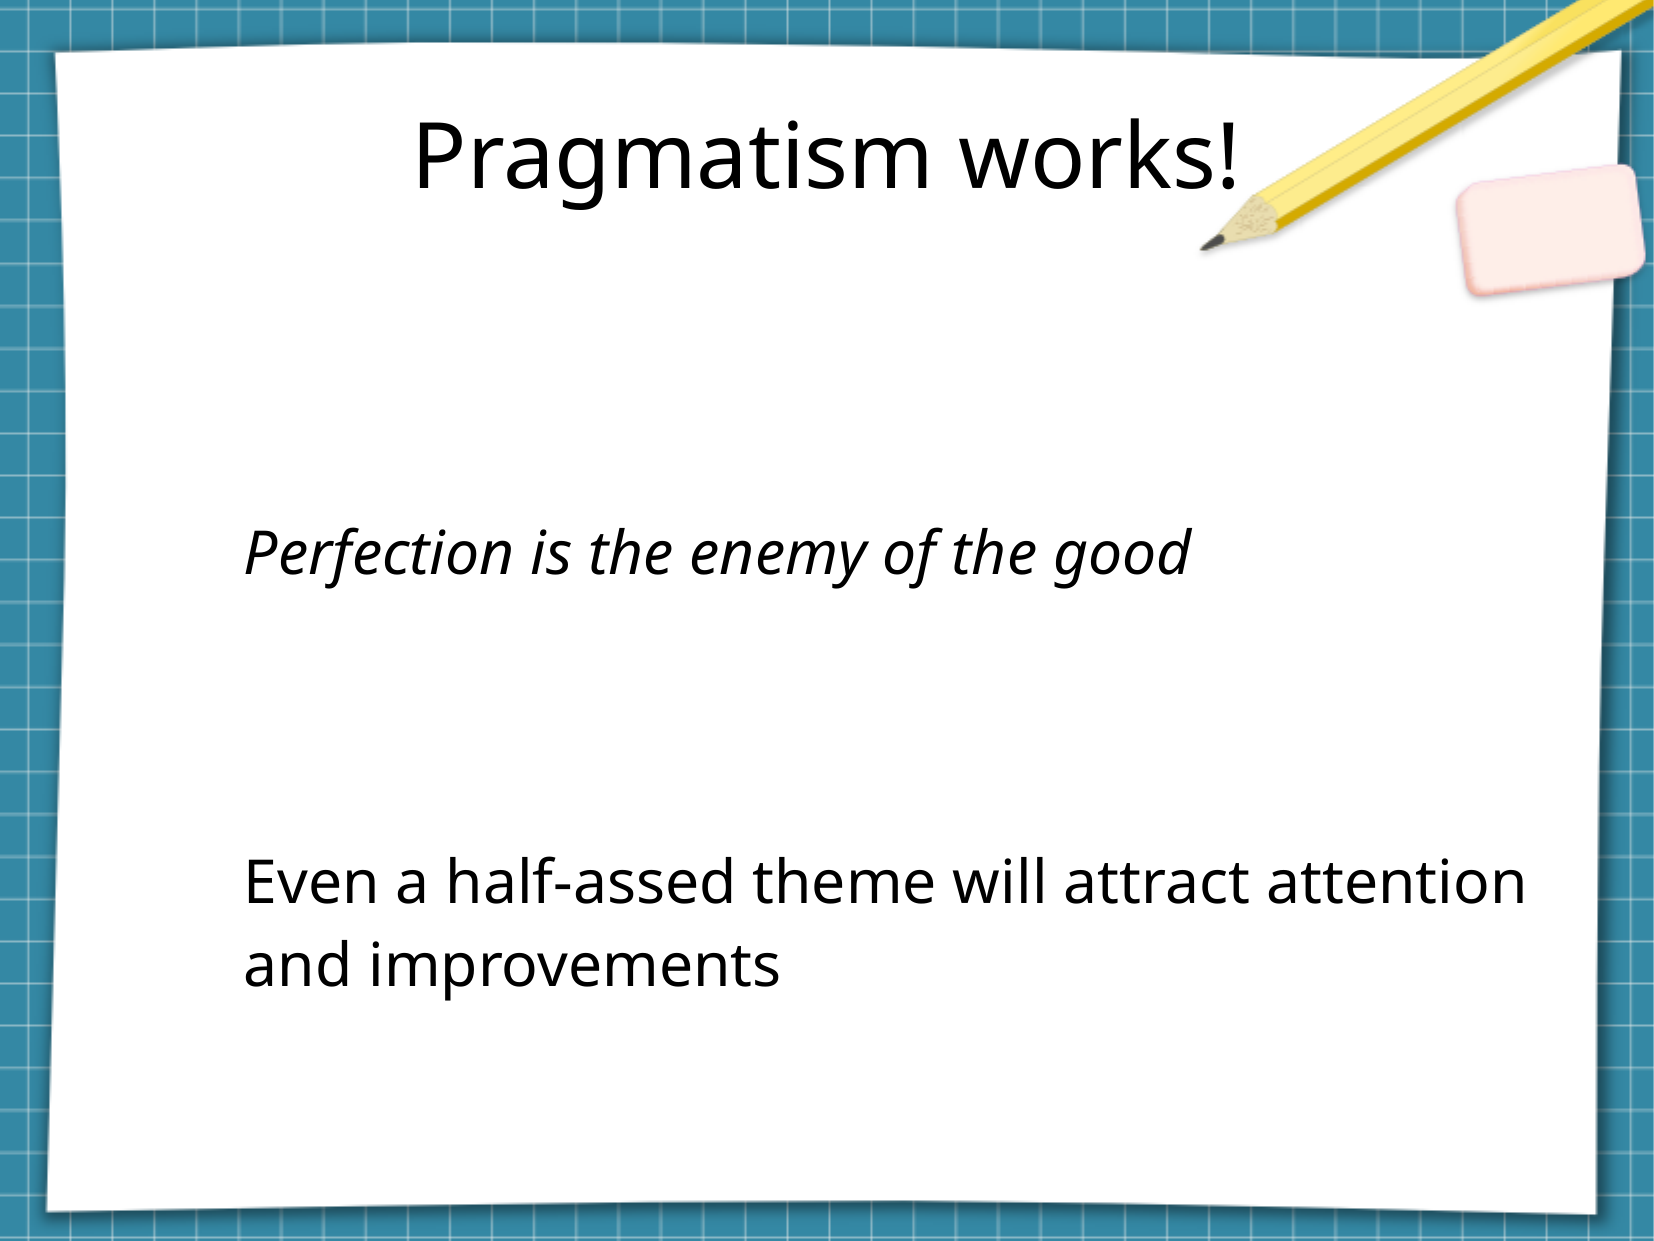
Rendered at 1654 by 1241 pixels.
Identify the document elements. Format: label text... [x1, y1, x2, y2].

picture [0, 0, 1654, 1241]
list Perfection is the enemy of the good Even a half-assed theme will attract attention and improvements [82, 290, 1571, 1010]
title Pragmatism works! [82, 49, 1571, 257]
